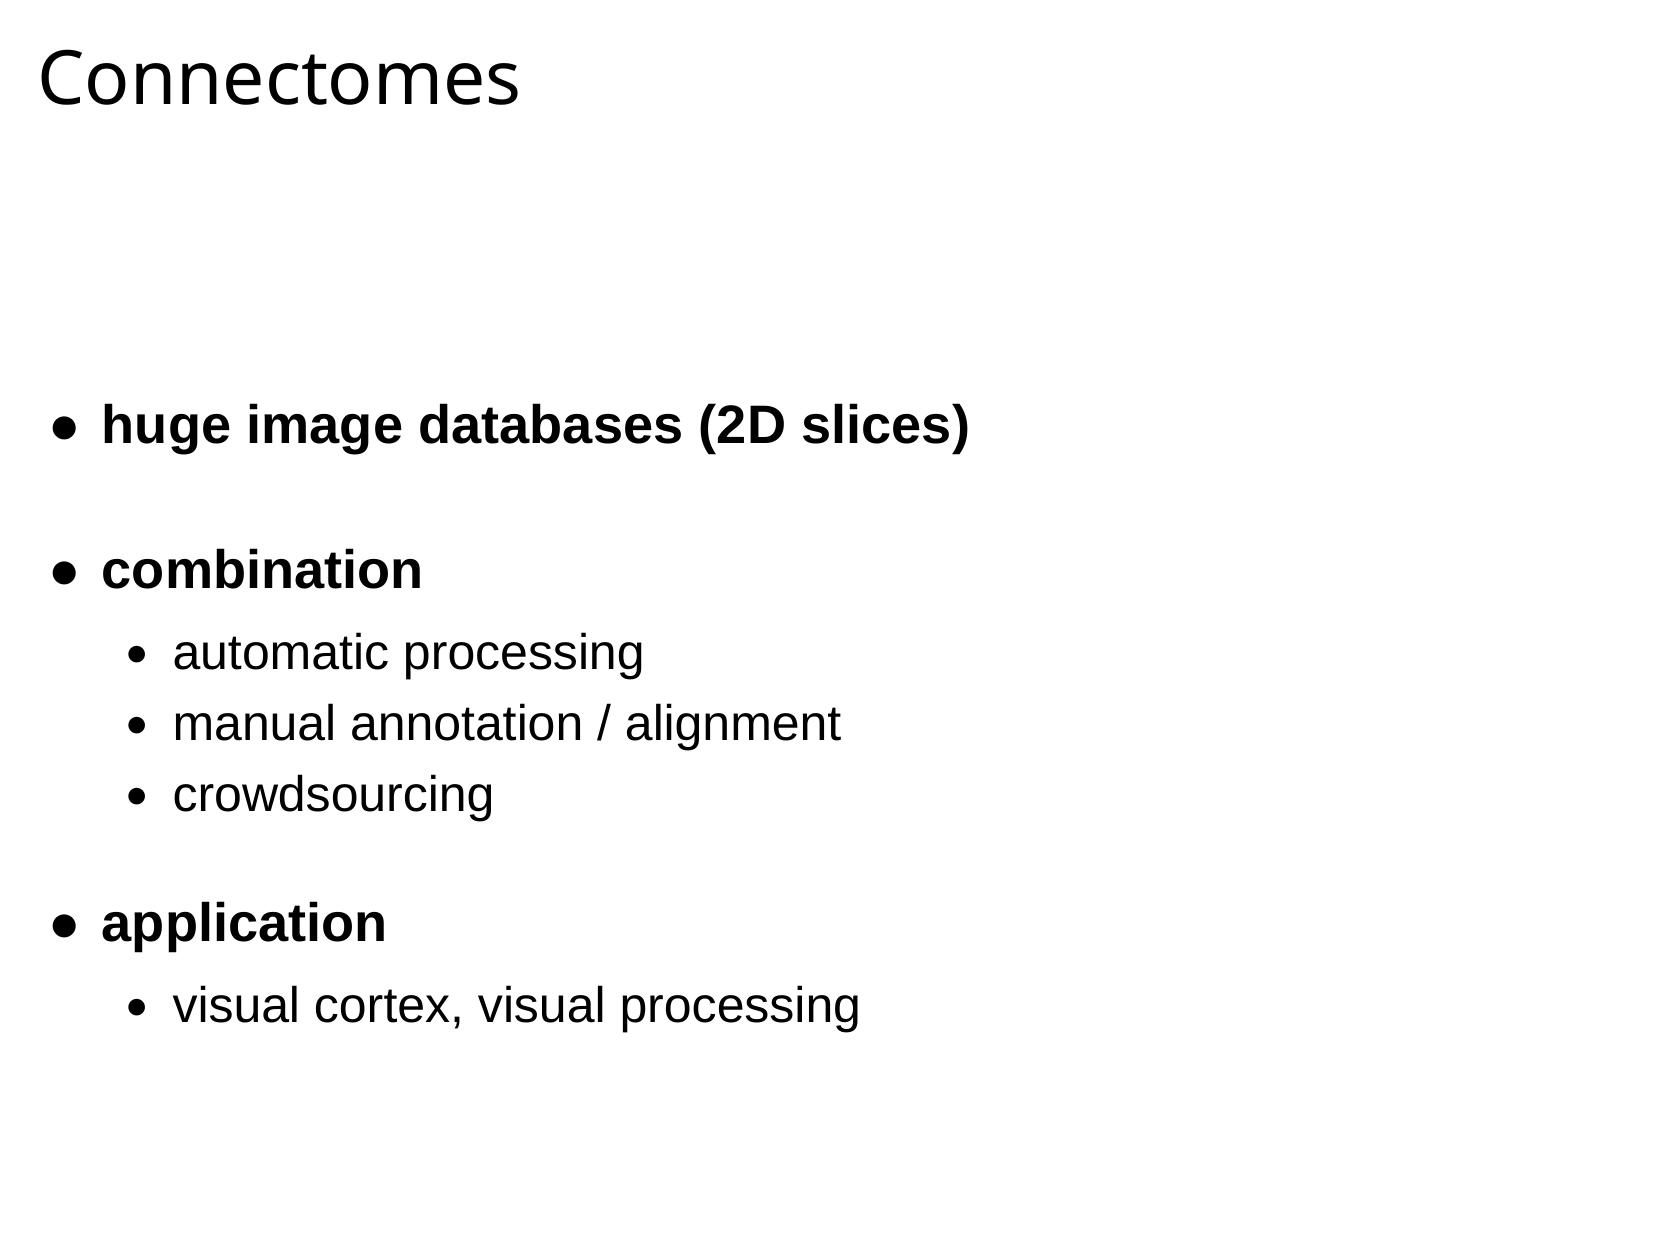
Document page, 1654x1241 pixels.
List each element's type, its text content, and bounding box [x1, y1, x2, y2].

title Connectomes [37, 0, 1613, 151]
list huge image databases (2D slices) combination automatic processing manual annotation / alignment crowdsourcing application visual cortex, visual processing [30, 187, 1654, 1241]
